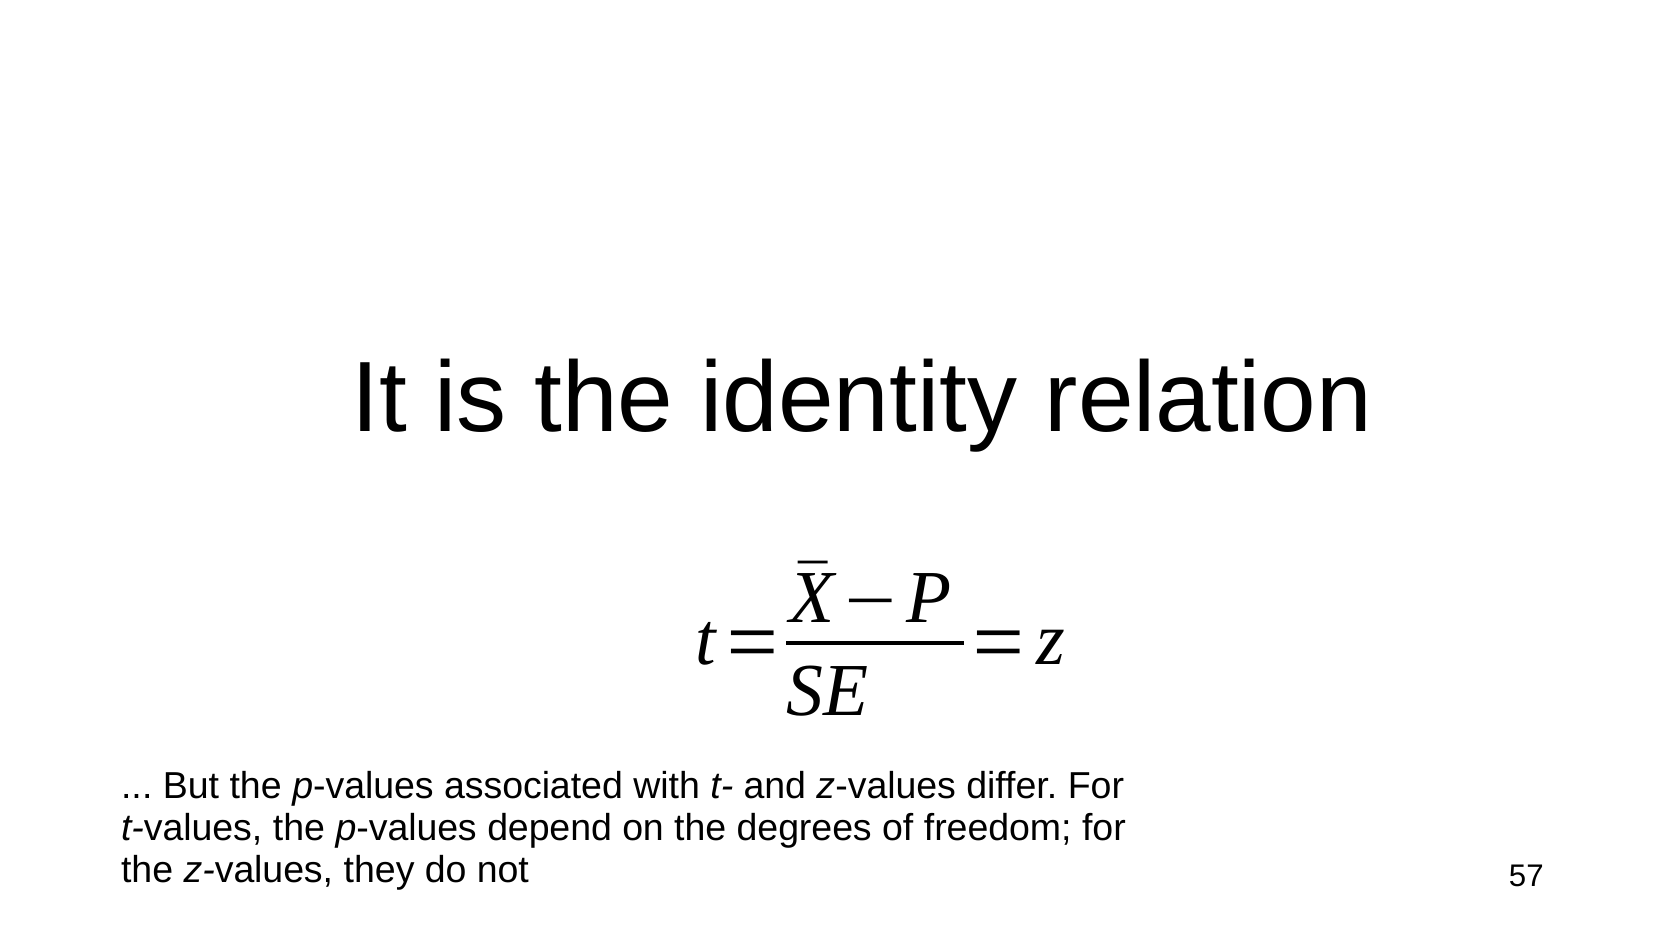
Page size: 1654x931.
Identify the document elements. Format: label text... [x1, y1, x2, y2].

subtitle It is the identity relation [82, 37, 1571, 757]
text_box ... But the p-values associated with t- and z-values differ. For t-values, the p-values depend on the degrees of freedom; for the z-values, they do not [106, 756, 1170, 898]
text_box <nummer> [1494, 850, 1654, 921]
chart [689, 554, 1073, 732]
